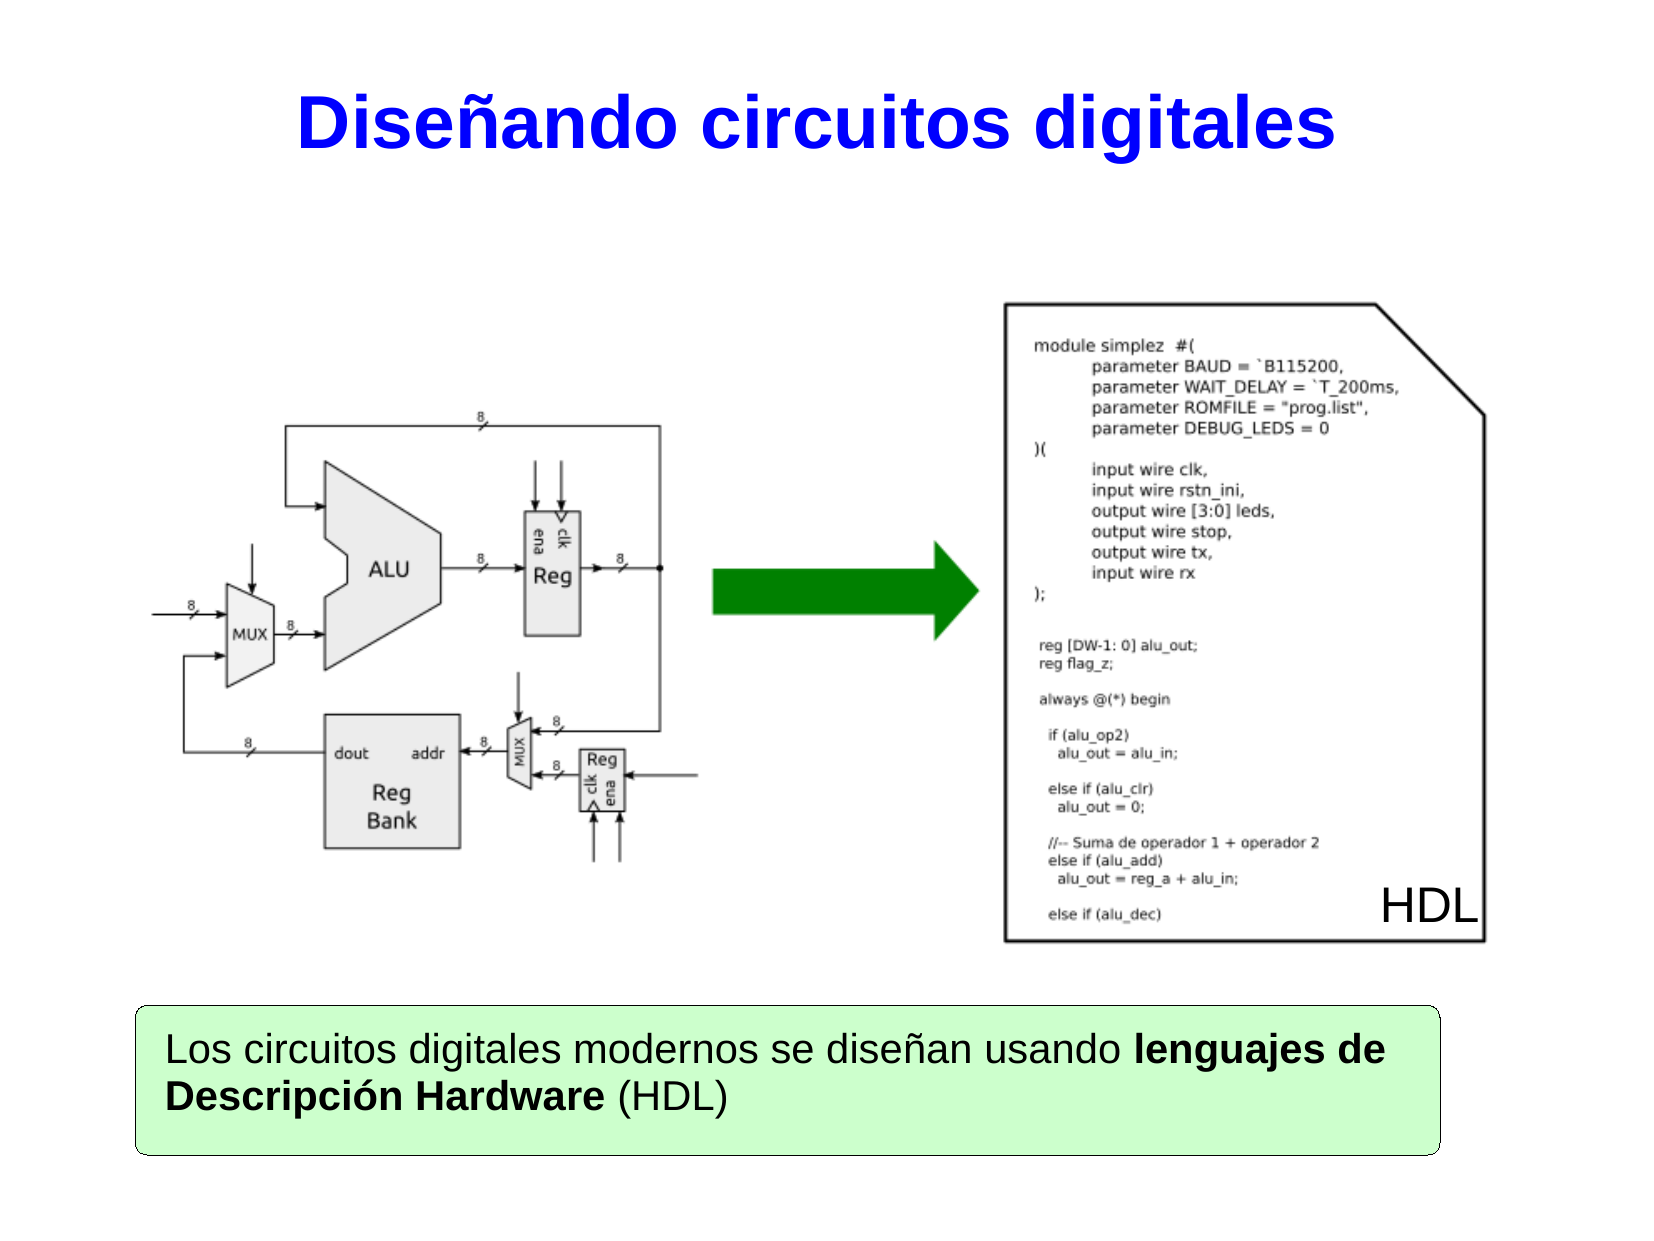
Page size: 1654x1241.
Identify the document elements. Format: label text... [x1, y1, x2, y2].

text_box Los circuitos digitales modernos se diseñan usando lenguajes de Descripción Hardware (HDL) [150, 1018, 1426, 1141]
picture [120, 172, 1534, 996]
text_box HDL [1365, 870, 1501, 947]
text_box [135, 1005, 1441, 1156]
text_box Diseñando circuitos digitales [90, 73, 1546, 211]
